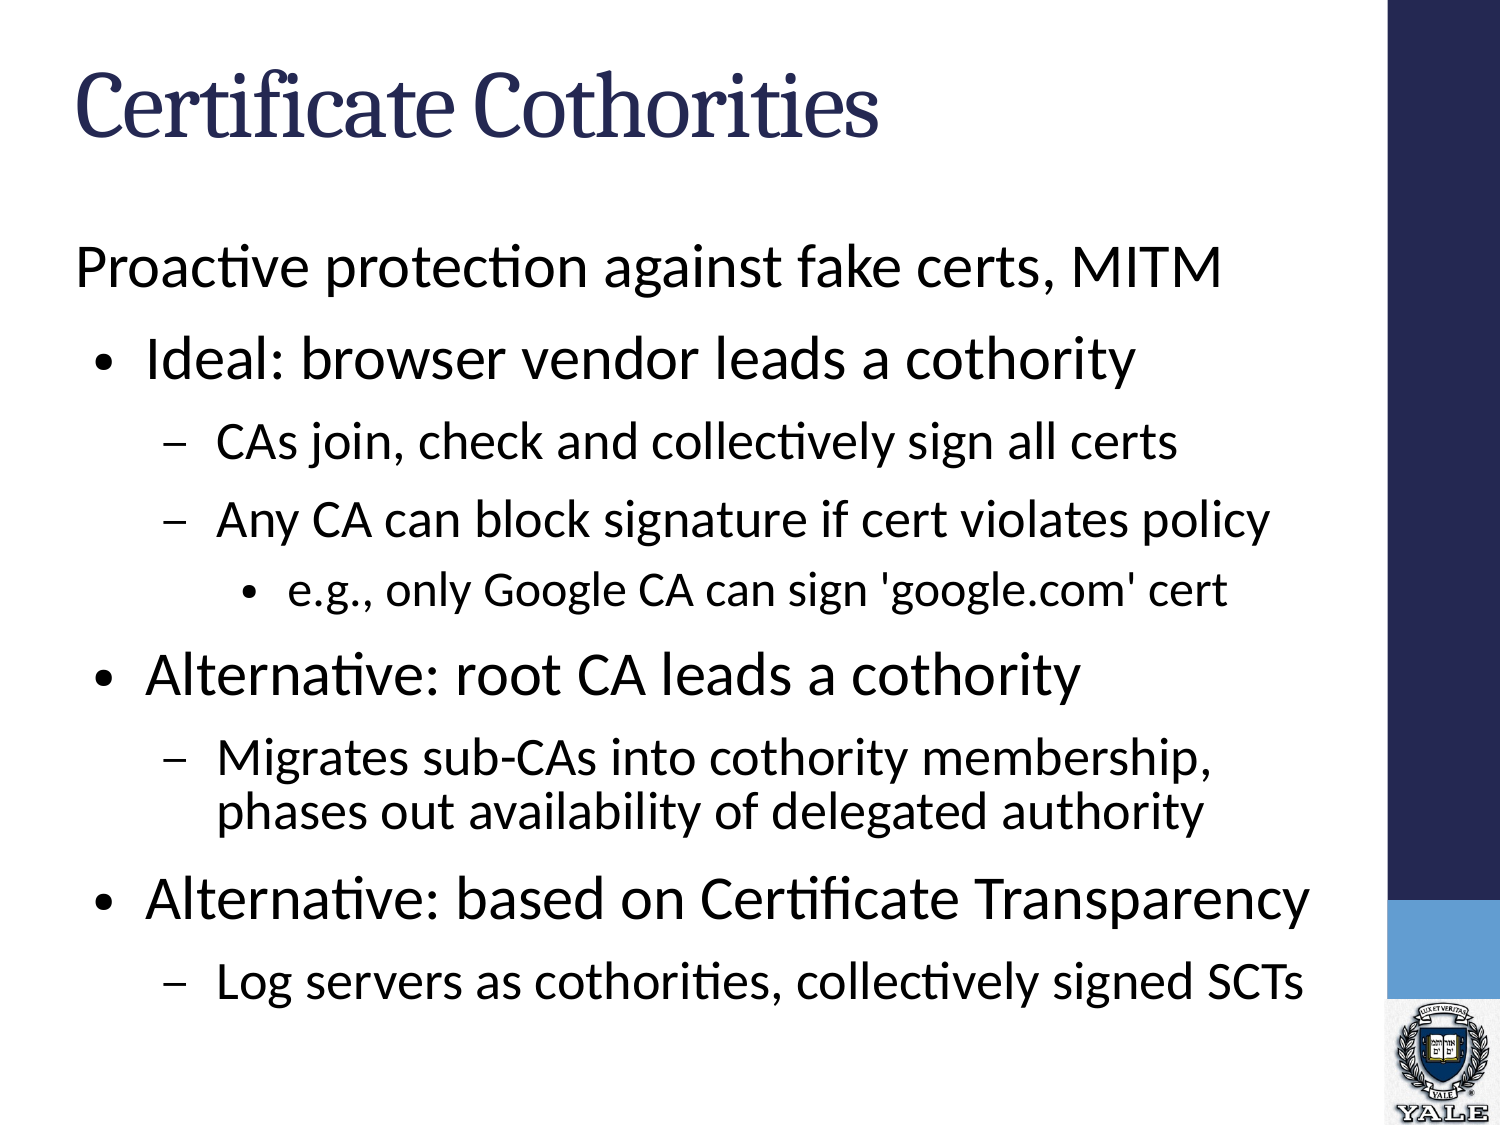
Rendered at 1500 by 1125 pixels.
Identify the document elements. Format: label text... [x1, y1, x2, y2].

picture [1384, 999, 1500, 1125]
title Certificate Cothorities [75, 12, 1325, 200]
list Proactive protection against fake certs, MITM Ideal: browser vendor leads a cothority CAs join, check and collectively sign all certs Any CA can block signature if cert violates policy e.g., only Google CA can sign 'google.com' cert Alternative: root CA leads a cothority Migrates sub-CAs into cothority membership, phases out availability of delegated authority Alternative: based on Certificate Transparency Log servers as cothorities, collectively signed SCTs [75, 239, 1325, 1063]
